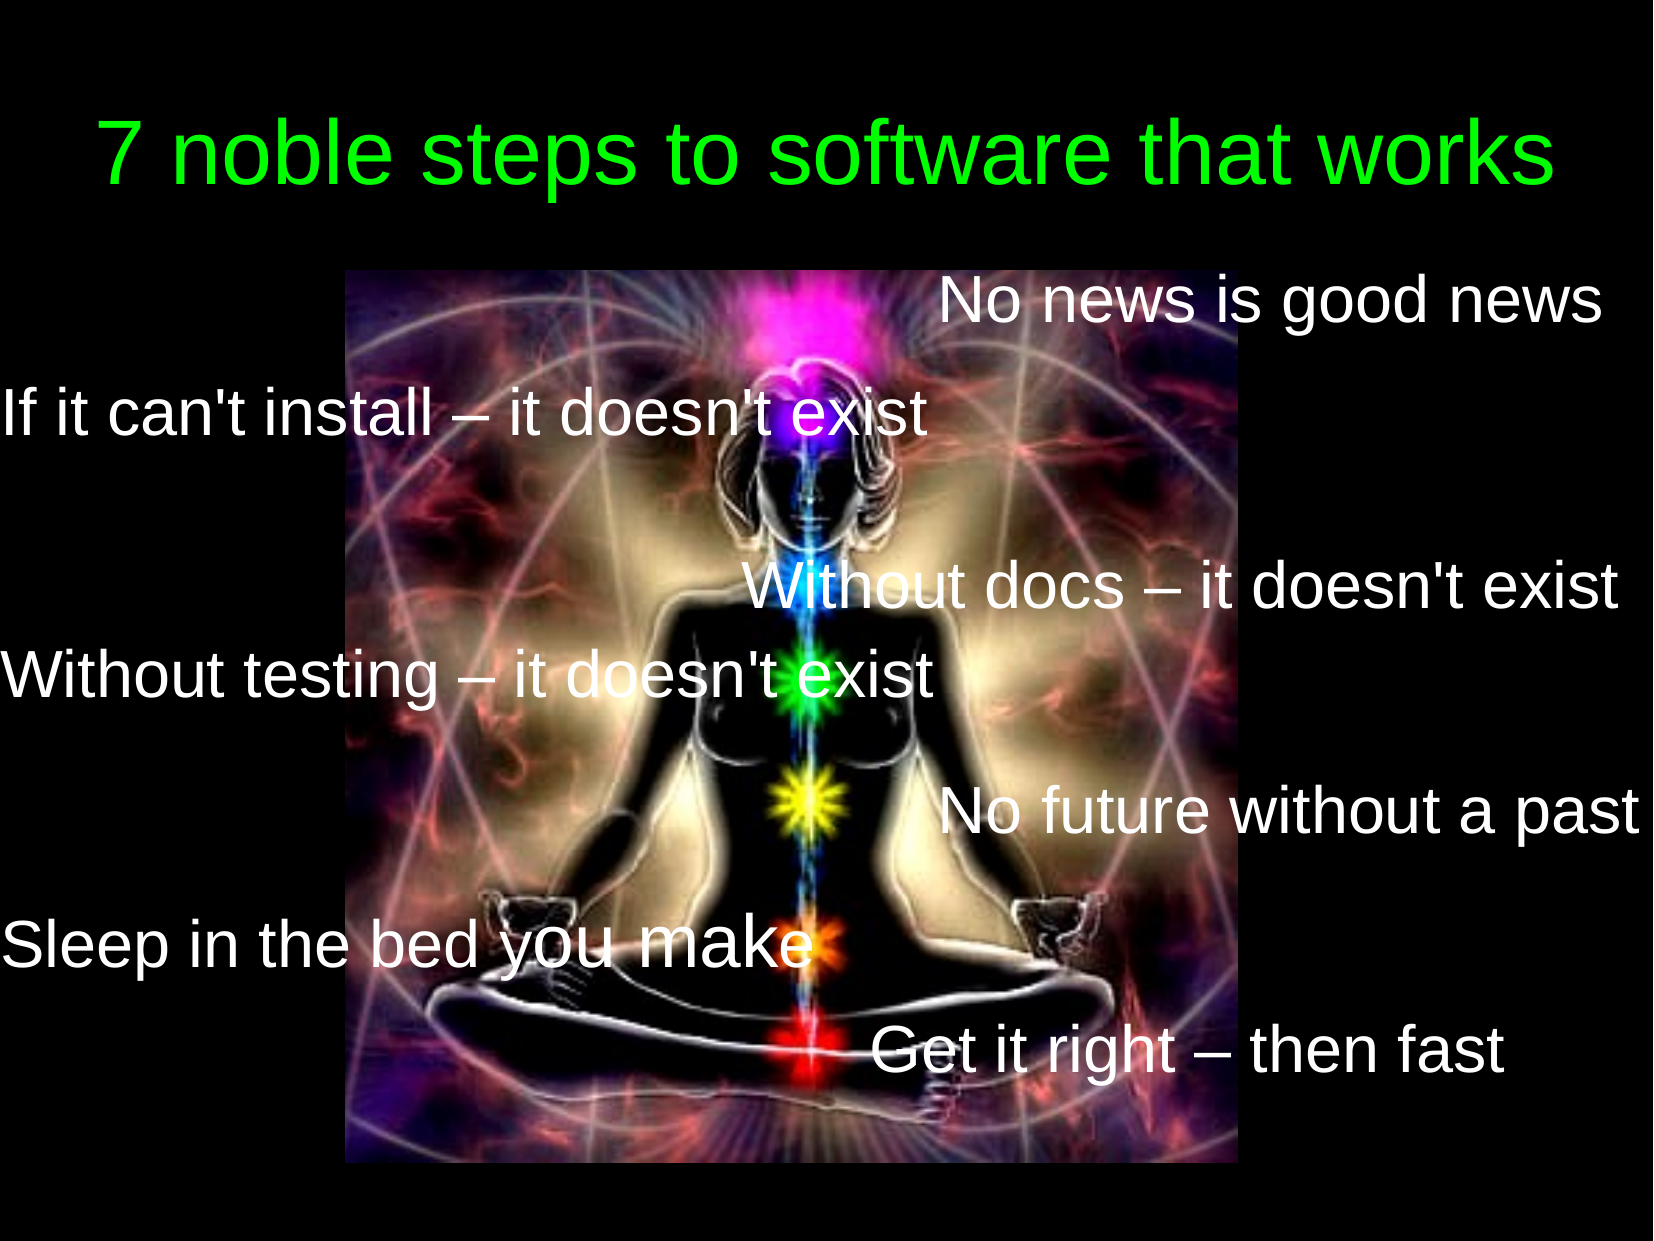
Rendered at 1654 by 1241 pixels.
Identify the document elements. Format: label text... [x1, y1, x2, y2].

text_box If it can't install – it doesn't exist [0, 375, 962, 465]
picture [345, 270, 1238, 637]
text_box Sleep in the bed you make [0, 900, 863, 990]
text_box Without docs – it doesn't exist [741, 547, 1653, 638]
title 7 noble steps to software that works [82, 49, 1571, 257]
text_box No future without a past [937, 772, 1653, 863]
picture [345, 638, 1238, 1163]
text_box Without testing – it doesn't exist [0, 637, 968, 728]
text_box Get it right – then fast [869, 1012, 1538, 1103]
text_box No news is good news [937, 262, 1637, 353]
